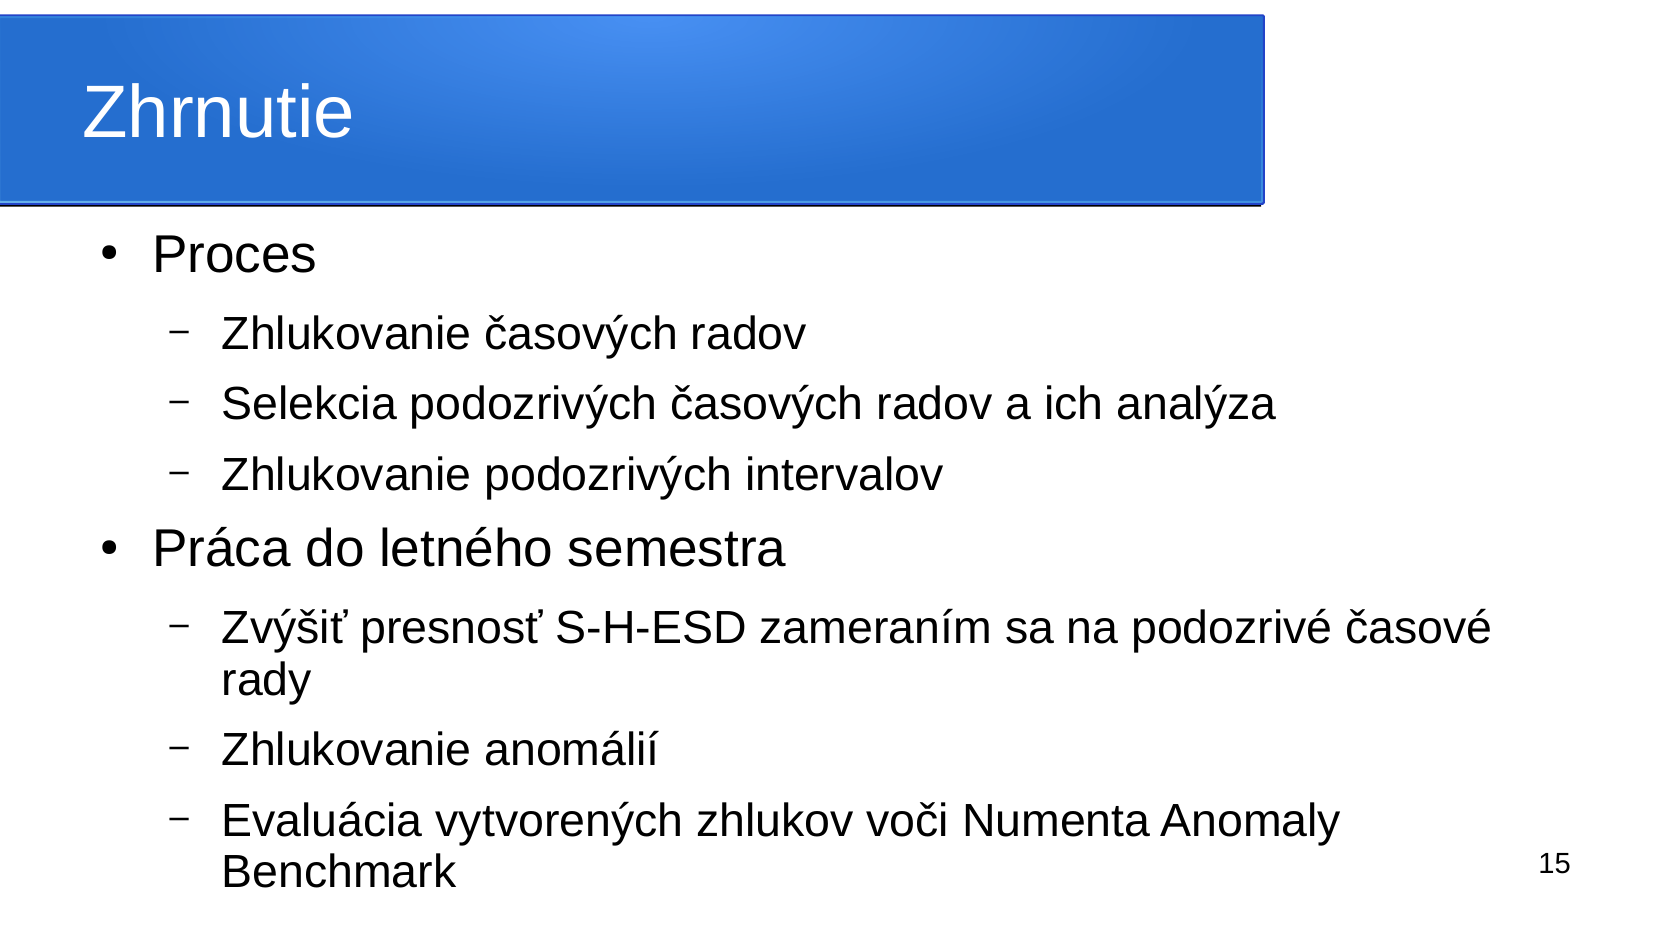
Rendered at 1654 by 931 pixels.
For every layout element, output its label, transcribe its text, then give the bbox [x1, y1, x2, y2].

list Proces Zhlukovanie časových radov Selekcia podozrivých časových radov a ich analýza Zhlukovanie podozrivých intervalov Práca do letného semestra Zvýšiť presnosť S-H-ESD zameraním sa na podozrivé časové rady Zhlukovanie anomálií Evaluácia vytvorených zhlukov voči Numenta Anomaly Benchmark [82, 224, 1571, 901]
title Zhrnutie [82, 35, 1235, 189]
